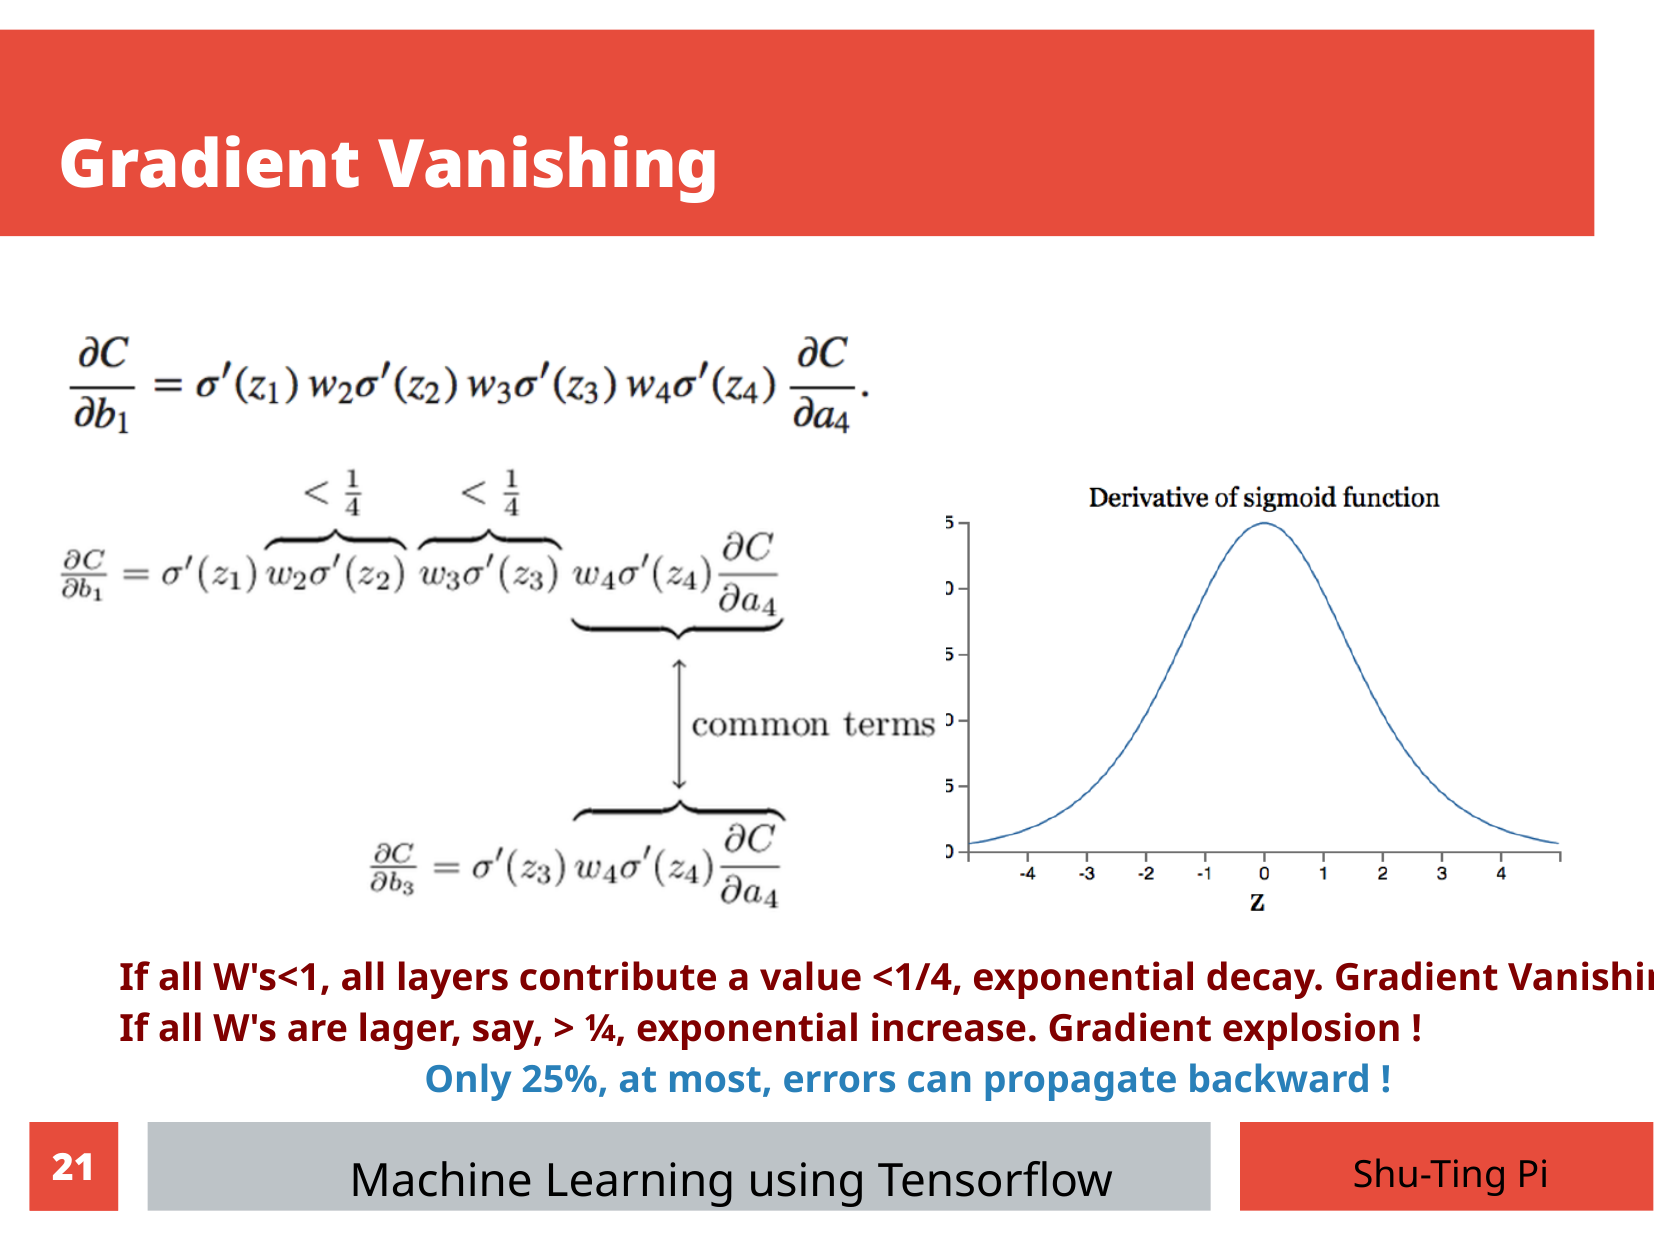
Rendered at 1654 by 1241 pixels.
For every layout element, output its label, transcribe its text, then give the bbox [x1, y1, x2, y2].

text_box Machine Learning using Tensorflow [334, 1139, 1220, 1241]
text_box If all W's<1, all layers contribute a value <1/4, exponential decay. Gradient Vanishing ! If all W's are lager, say, > ¼, exponential increase. Gradient explosion ! Only 25%, at most, errors can propagate backward ! [104, 943, 1546, 1101]
text_box Shu-Ting Pi [1338, 1140, 1573, 1203]
title Gradient Vanishing [59, 59, 1595, 207]
picture [48, 316, 1565, 931]
